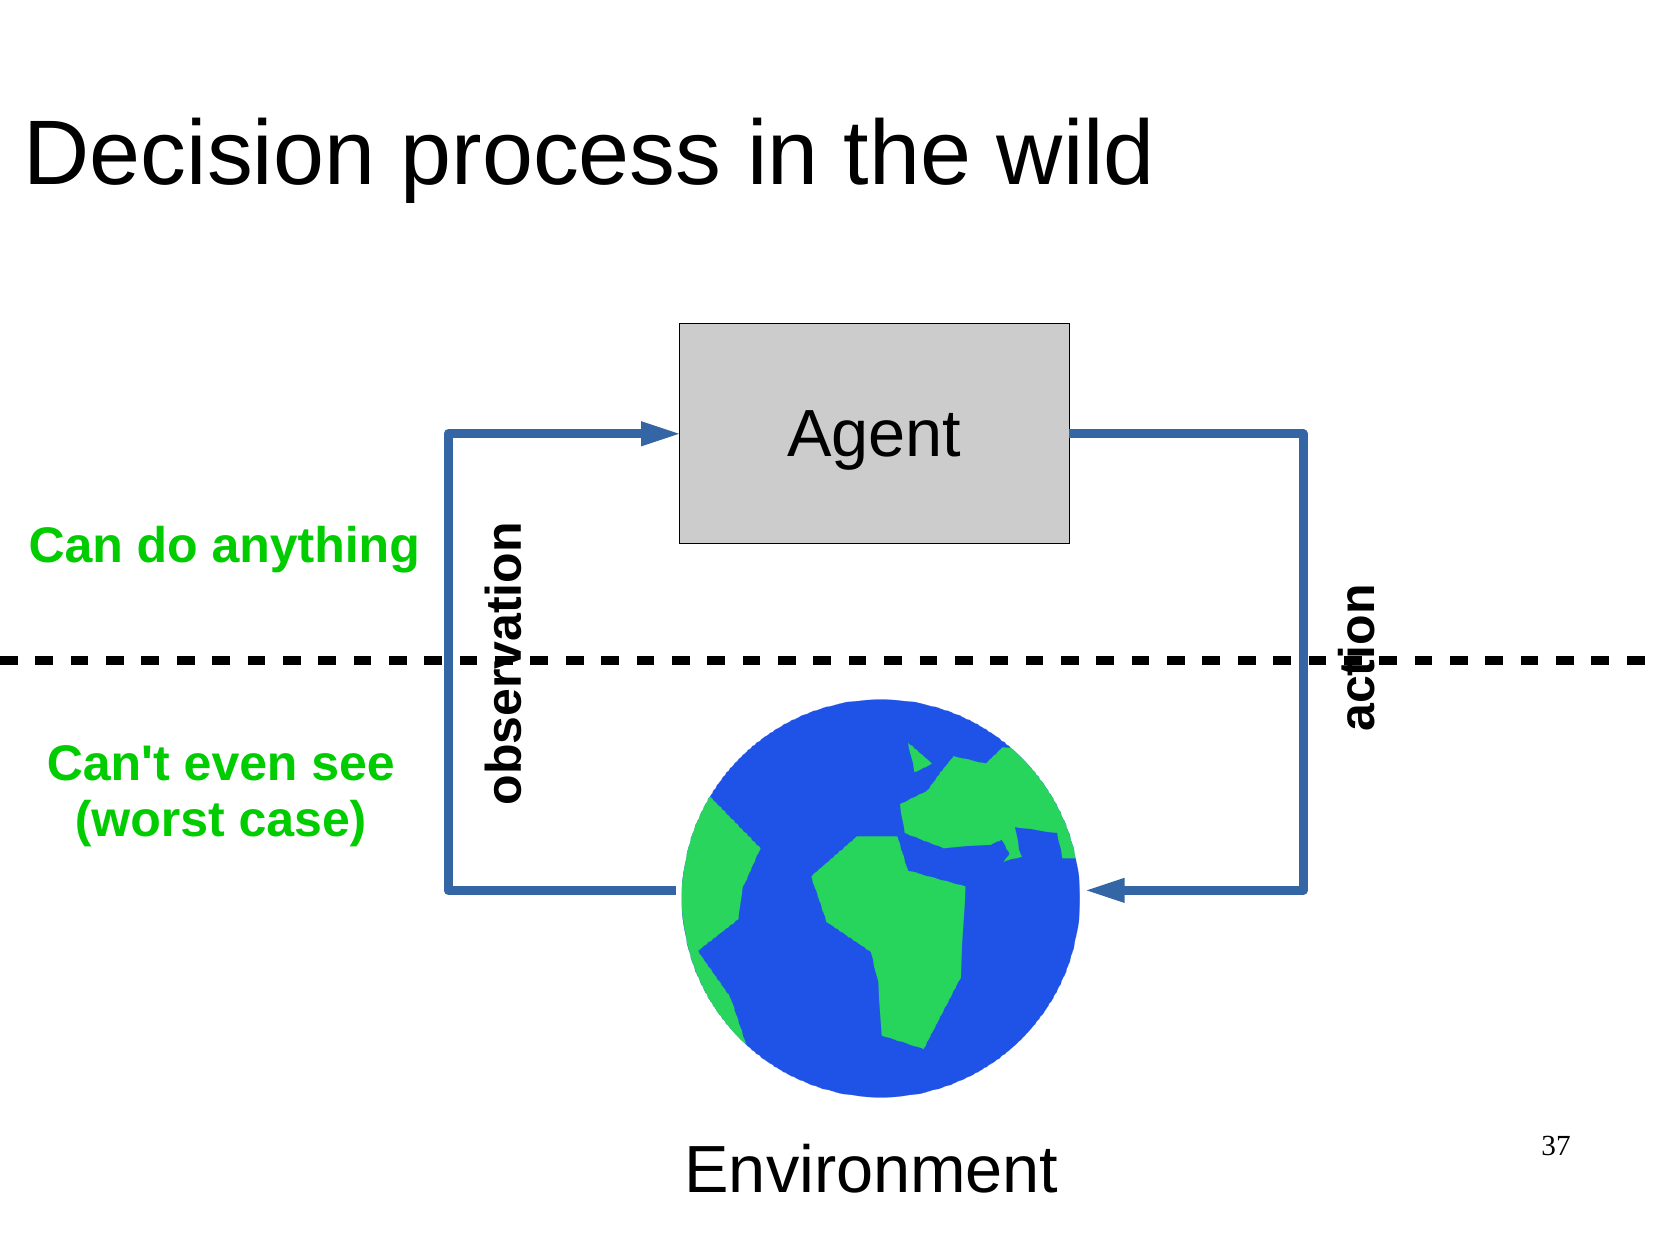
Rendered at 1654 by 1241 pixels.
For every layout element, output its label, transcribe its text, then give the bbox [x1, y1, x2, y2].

text_box Environment [600, 1124, 1143, 1214]
text_box observation [468, 581, 540, 821]
text_box action [1321, 569, 1393, 747]
text_box Can't even see (worst case) [0, 728, 522, 856]
text_box Agent [679, 323, 1070, 544]
title Decision process in the wild [23, 49, 1512, 257]
picture [555, 654, 1206, 1142]
text_box Can do anything [13, 509, 636, 581]
